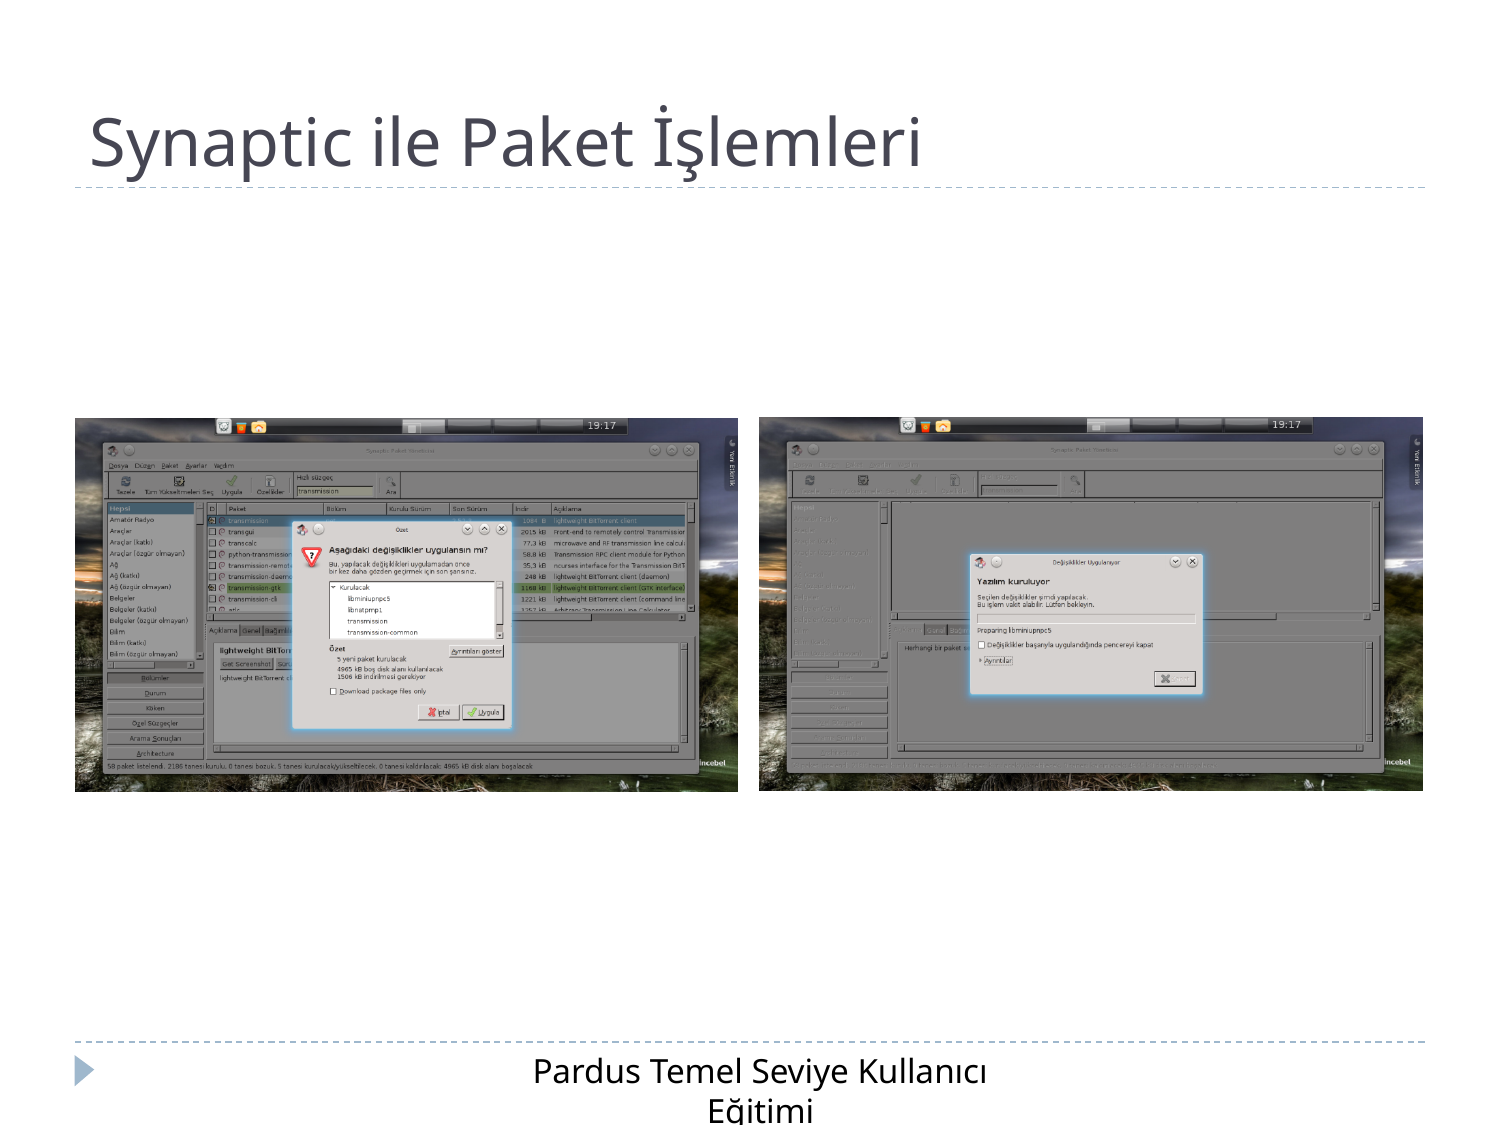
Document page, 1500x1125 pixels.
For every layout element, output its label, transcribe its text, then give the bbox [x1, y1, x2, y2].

title Synaptic ile Paket İşlemleri [75, 37, 1425, 188]
picture [759, 417, 1423, 791]
picture [75, 418, 738, 792]
